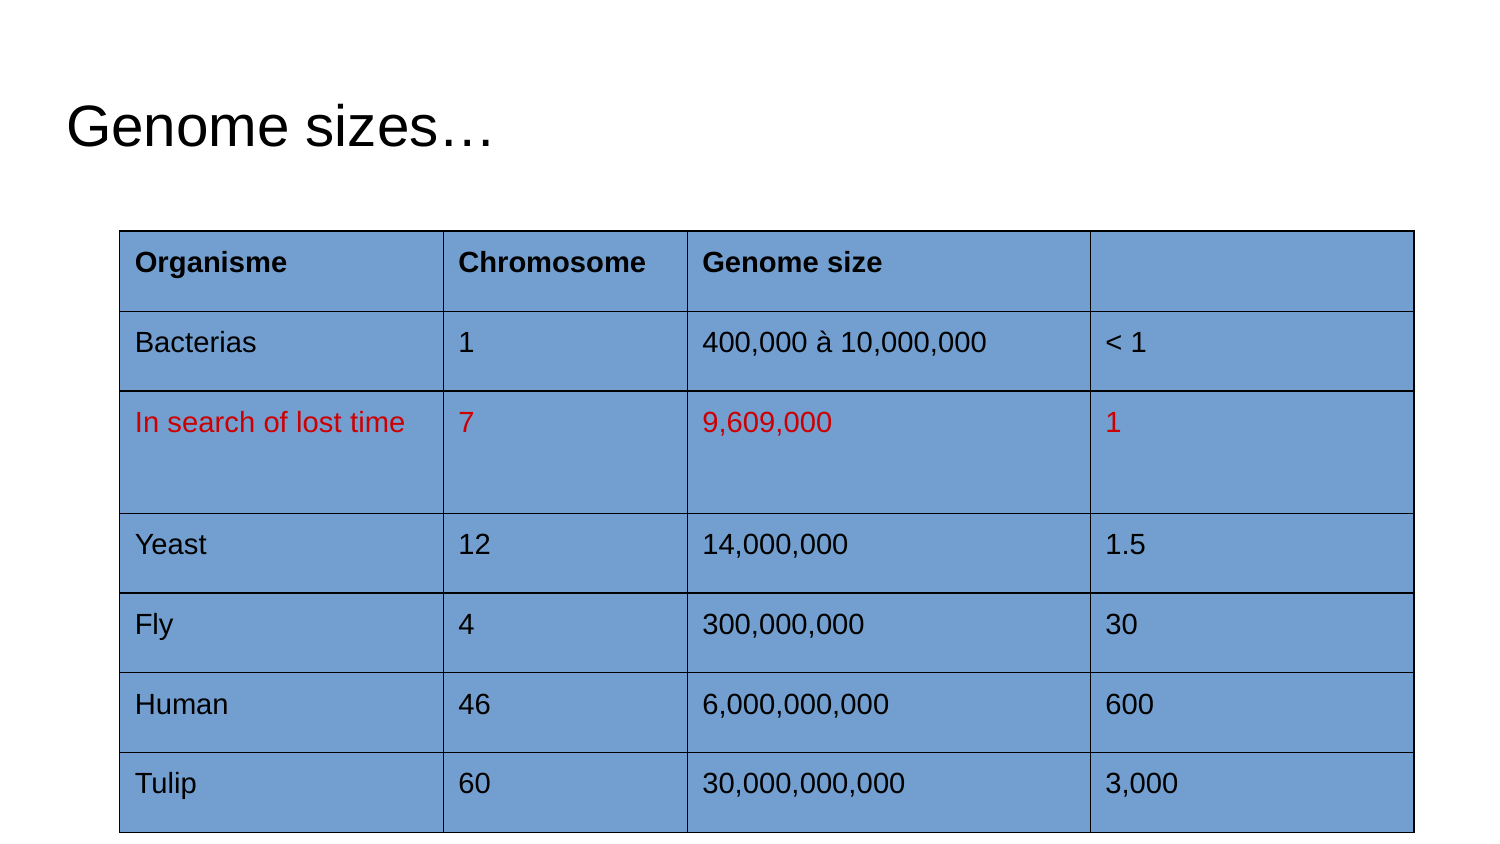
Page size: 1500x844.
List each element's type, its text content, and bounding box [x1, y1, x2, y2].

table_cell 600 [1091, 673, 1413, 752]
table_cell 1 [1091, 392, 1413, 513]
table_cell Fly [120, 594, 443, 672]
table_header Organisme [120, 232, 443, 311]
table_cell 30,000,000,000 [688, 753, 1090, 832]
table_cell 14,000,000 [688, 514, 1090, 592]
title Genome sizes… [51, 72, 1449, 167]
table_header [1091, 232, 1413, 311]
table_cell Yeast [120, 514, 443, 592]
table_header Chromosome [444, 232, 687, 311]
table_cell 1.5 [1091, 514, 1413, 592]
table_cell Bacterias [120, 312, 443, 390]
table_cell 60 [444, 753, 687, 832]
table_cell 12 [444, 514, 687, 592]
table_cell 3,000 [1091, 753, 1413, 832]
table_cell 46 [444, 673, 687, 752]
table_cell 300,000,000 [688, 594, 1090, 672]
table_cell < 1 [1091, 312, 1413, 390]
table_cell 30 [1091, 594, 1413, 672]
table_cell 400,000 à 10,000,000 [688, 312, 1090, 390]
table_cell 1 [444, 312, 687, 390]
table_cell In search of lost time [120, 392, 443, 513]
table_cell 6,000,000,000 [688, 673, 1090, 752]
table_cell Human [120, 673, 443, 752]
table_cell 4 [444, 594, 687, 672]
table_cell 7 [444, 392, 687, 513]
table_cell 9,609,000 [688, 392, 1090, 513]
table_cell Tulip [120, 753, 443, 832]
table_header Genome size [688, 232, 1090, 311]
